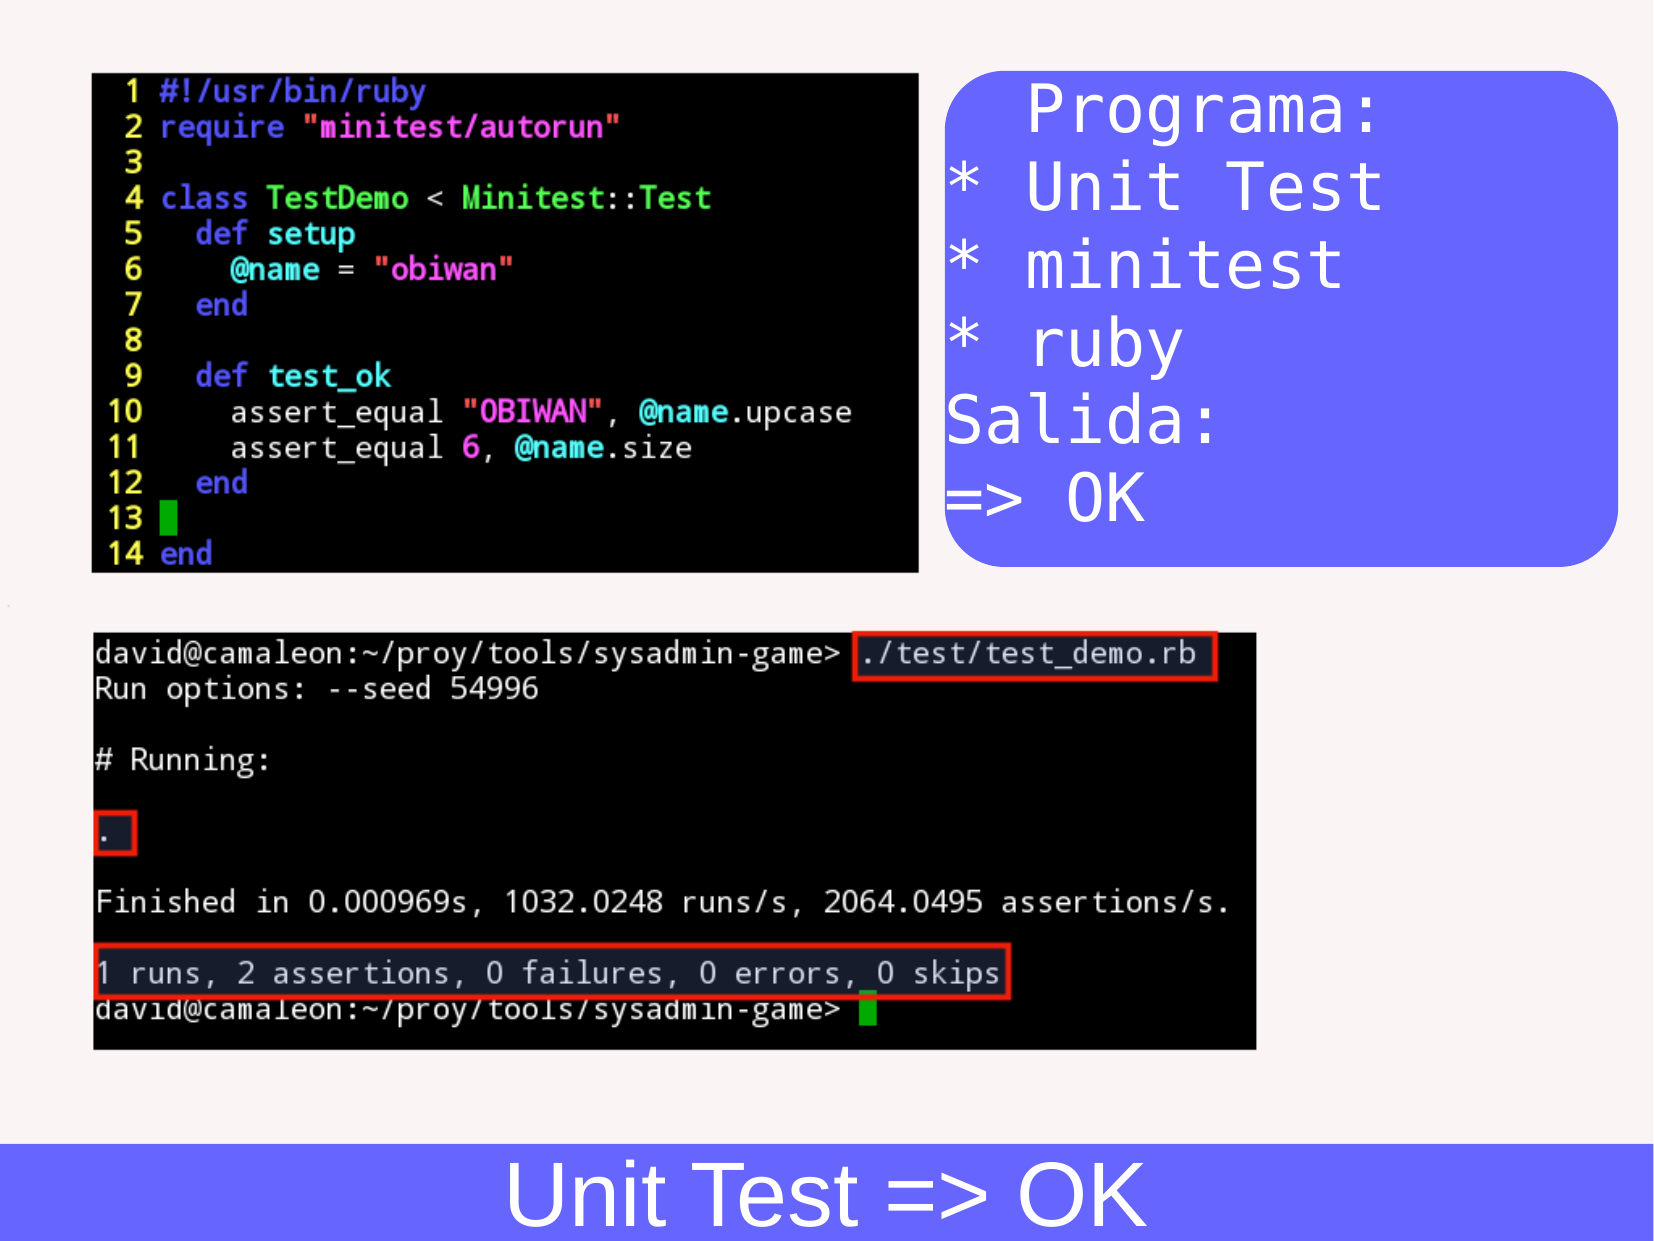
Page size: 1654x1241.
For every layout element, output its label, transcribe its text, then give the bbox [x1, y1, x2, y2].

picture [0, 0, 1654, 1143]
title Programa: * Unit Test * minitest * ruby Salida: => OK [944, 70, 1619, 567]
title Unit Test => OK [0, 1143, 1654, 1241]
